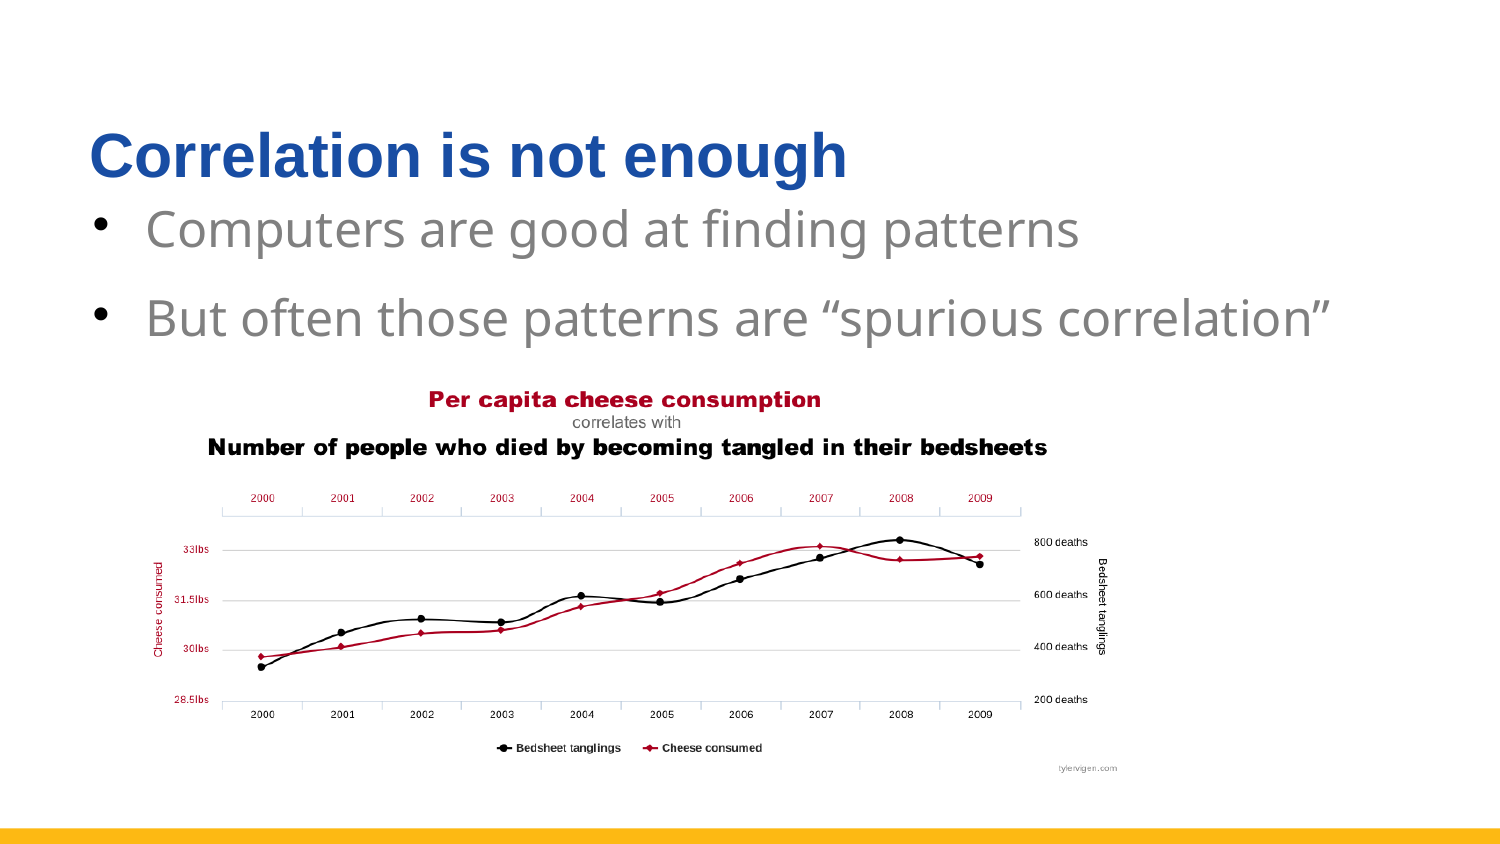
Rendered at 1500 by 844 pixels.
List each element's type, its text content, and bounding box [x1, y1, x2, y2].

text_box Correlation is not enough [75, 0, 1425, 197]
text_box Computers are good at finding patterns But often those patterns are “spurious correlation” [75, 197, 1425, 687]
picture [135, 384, 1125, 776]
